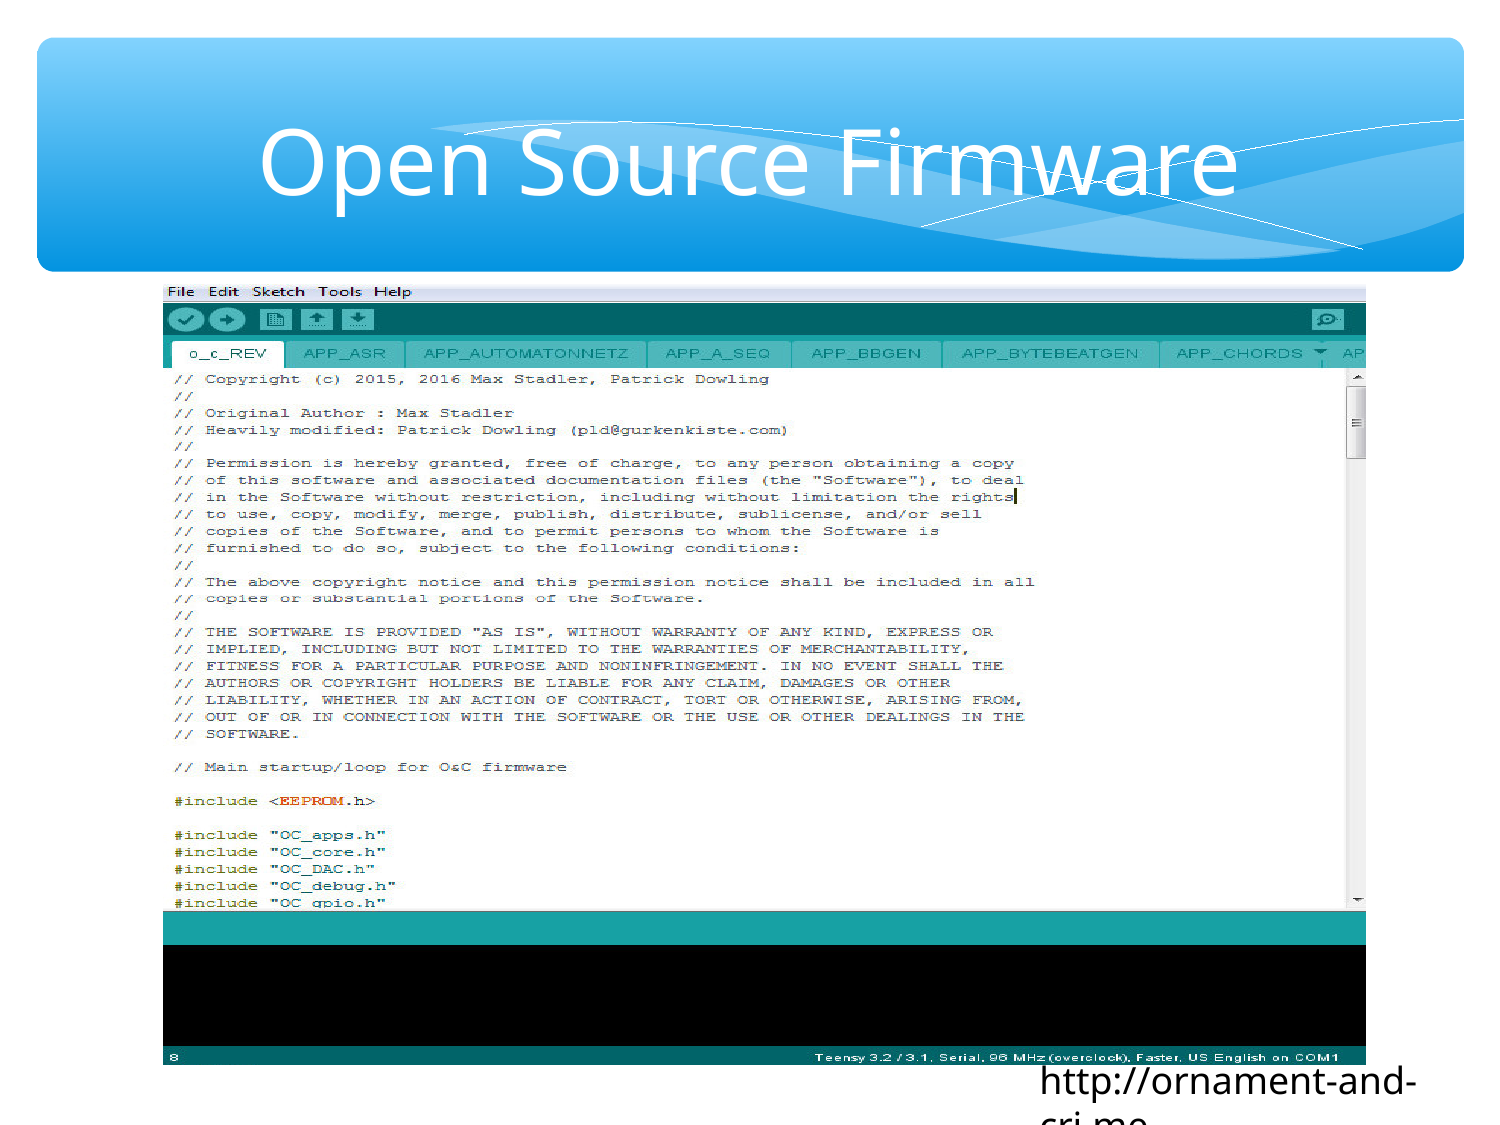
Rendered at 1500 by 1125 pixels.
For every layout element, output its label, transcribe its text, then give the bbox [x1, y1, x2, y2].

text_box http://ornament-and-cri.me [1024, 1050, 1486, 1110]
picture [163, 284, 1366, 1066]
title Open Source Firmware [75, 40, 1426, 276]
